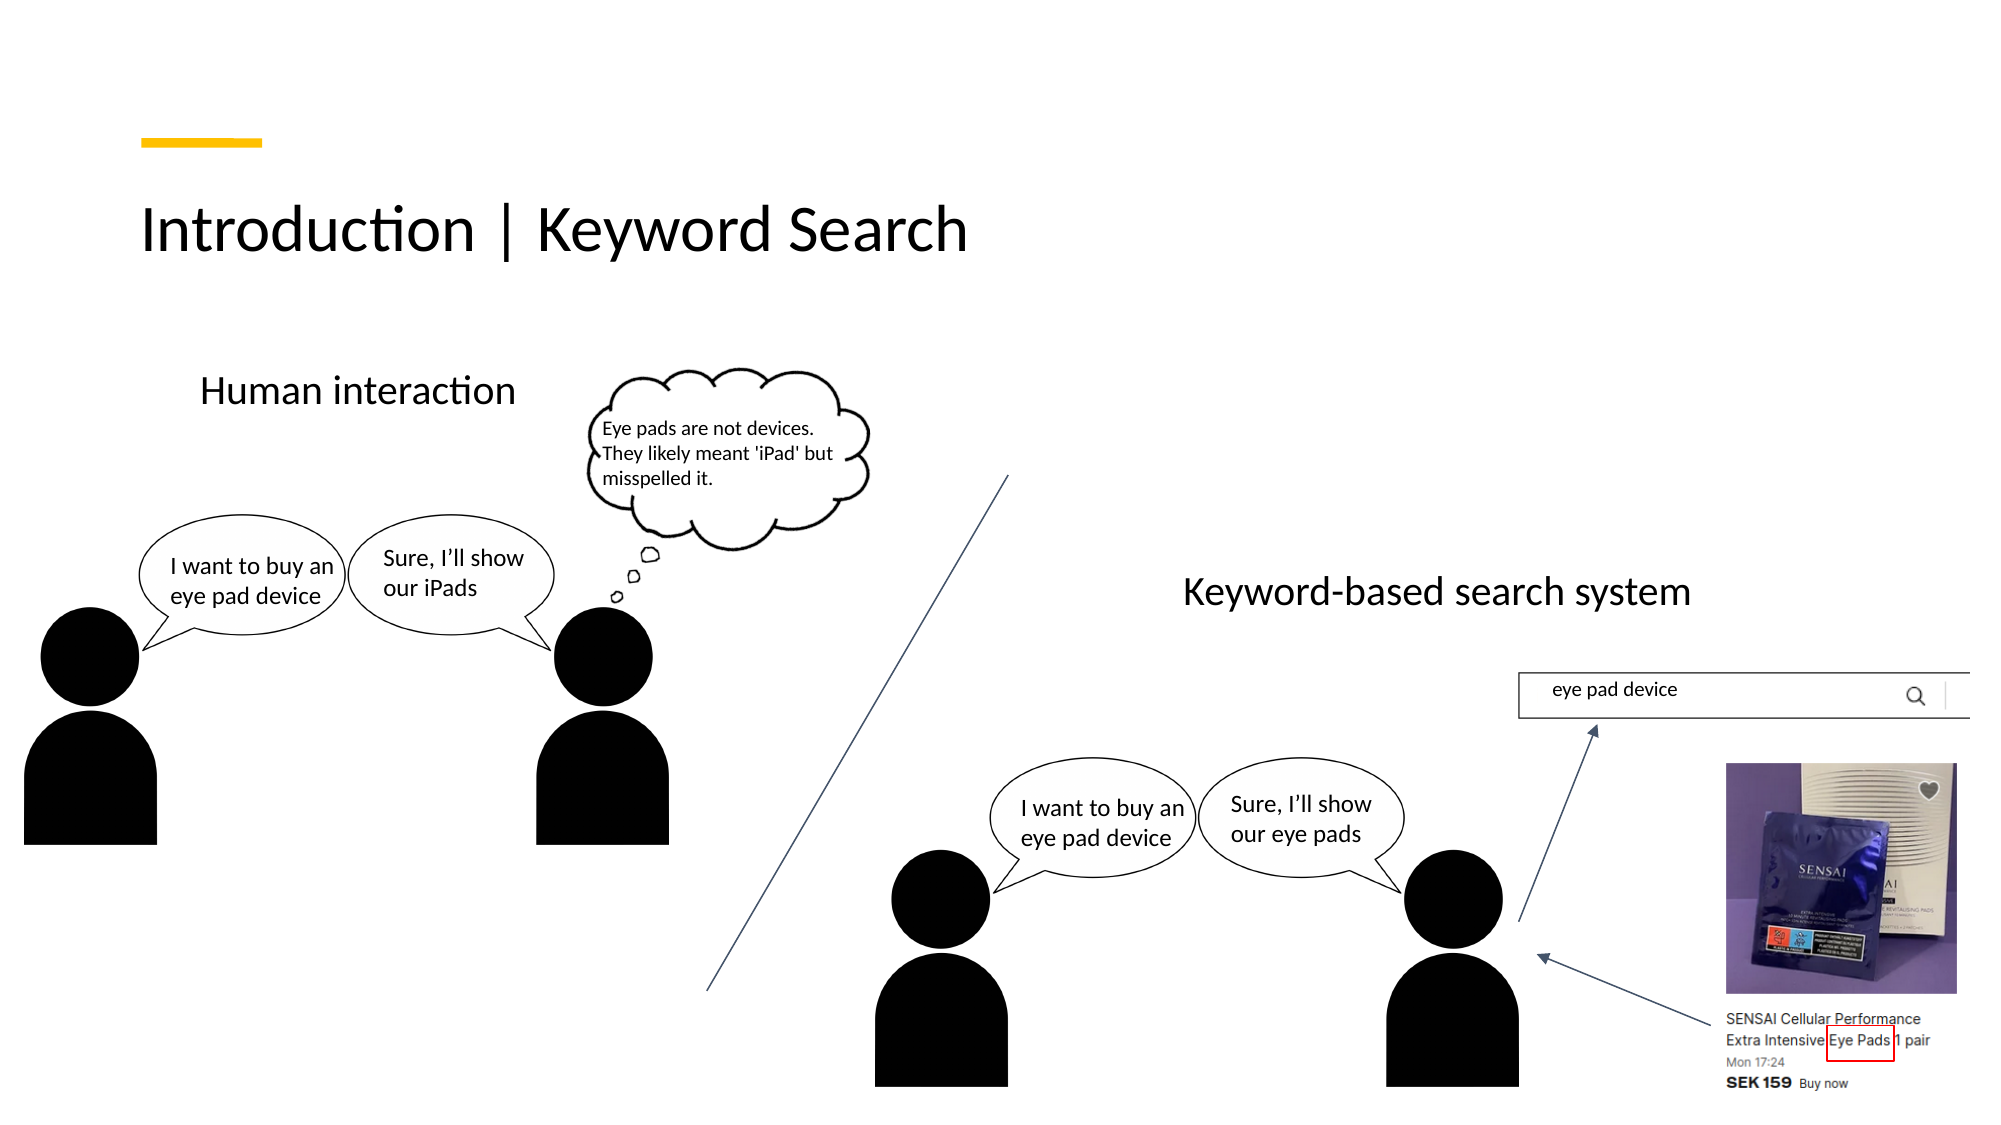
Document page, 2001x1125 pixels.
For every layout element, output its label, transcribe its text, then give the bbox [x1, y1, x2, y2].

text_box Human interaction [184, 348, 707, 445]
text_box I want to buy an eye pad device [1005, 776, 1309, 874]
picture [24, 332, 890, 845]
text_box Eye pads are not devices. They likely meant 'iPad' but misspelled it. [587, 399, 891, 520]
text_box eye pad device [1537, 684, 1720, 710]
title Introduction | Keyword Search [124, 186, 1056, 417]
text_box Sure, I’ll show our eye pads [1215, 772, 1519, 869]
text_box Keyword-based search system [1168, 548, 1752, 646]
picture [1714, 752, 1964, 1097]
picture [1500, 667, 1970, 727]
picture [875, 757, 1519, 1087]
text_box Sure, I’ll show our iPads [368, 526, 672, 624]
text_box I want to buy an eye pad device [155, 534, 459, 631]
